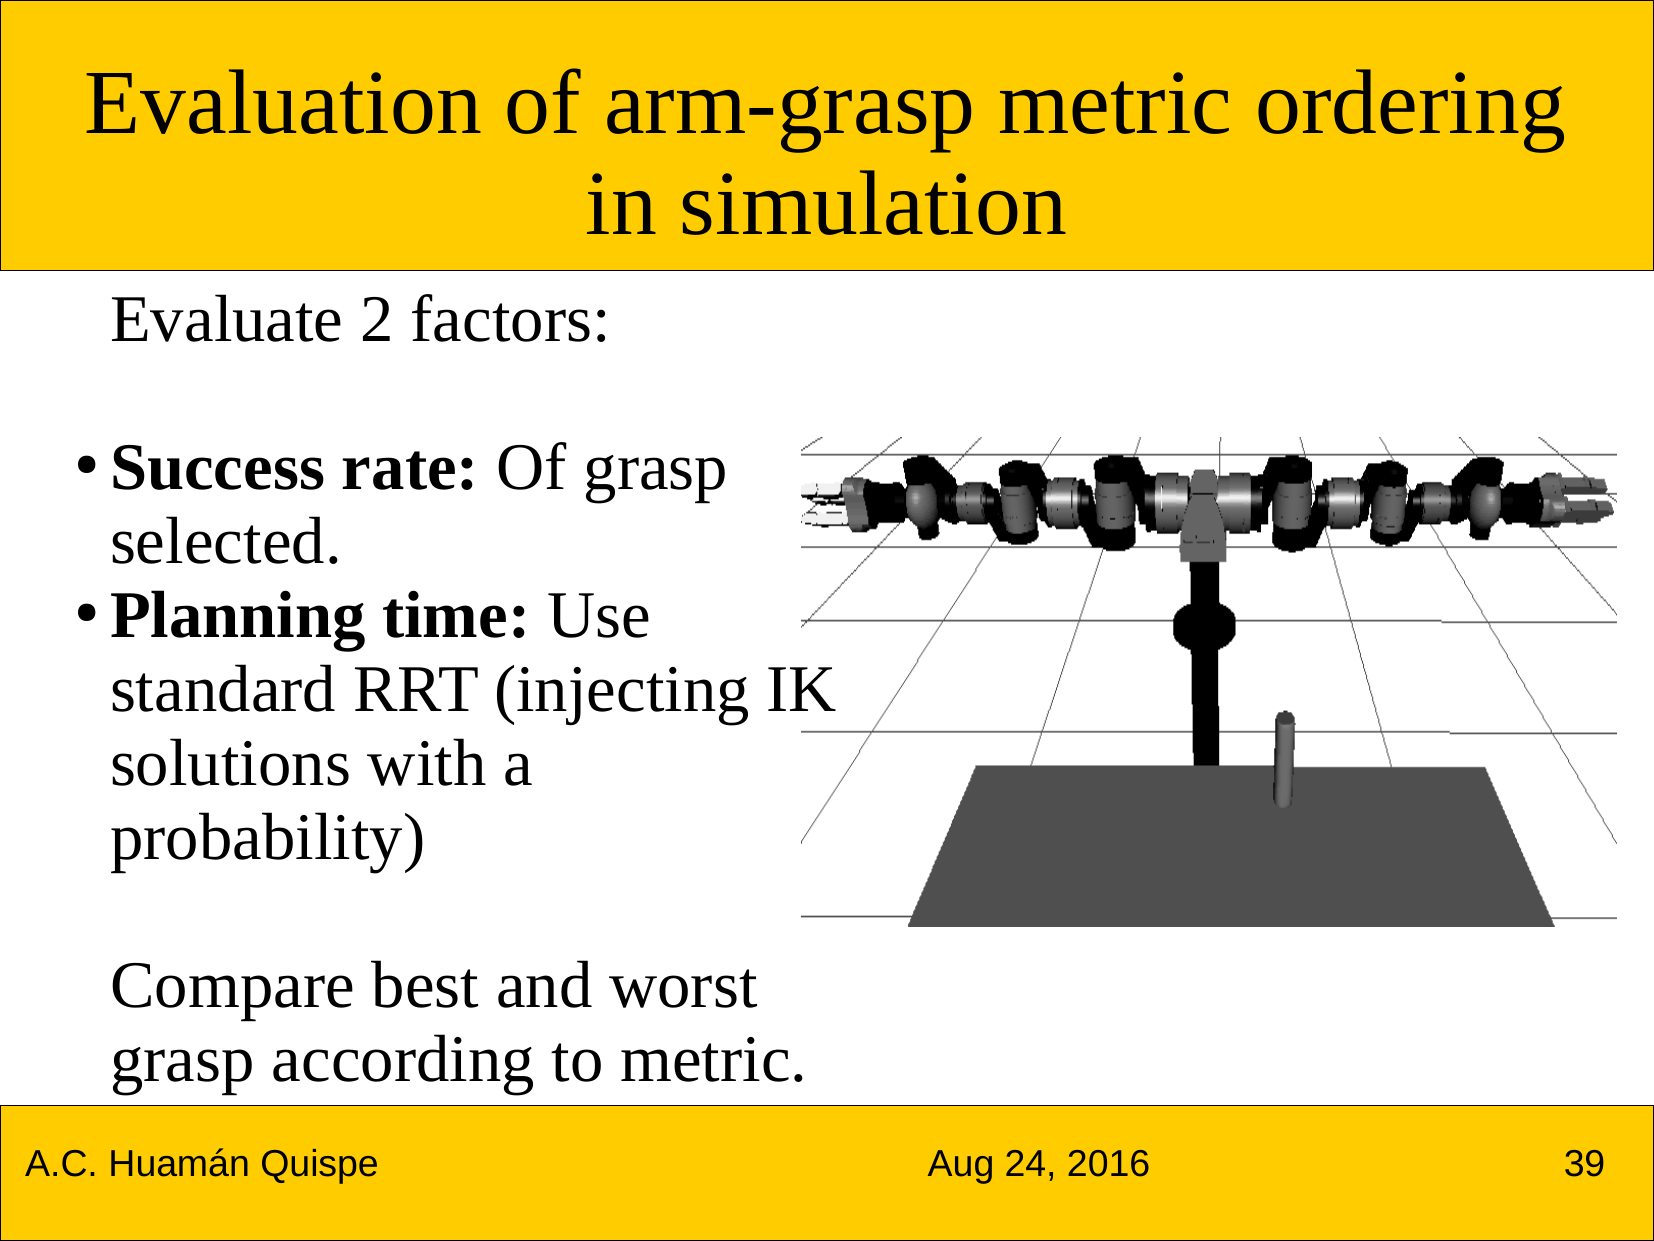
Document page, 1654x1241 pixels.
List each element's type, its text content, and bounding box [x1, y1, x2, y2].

text_box Evaluate 2 factors: Success rate: Of grasp selected. Planning time: Use standard RRT (injecting IK solutions with a probability) Compare best and worst grasp according to metric. [60, 274, 871, 1178]
picture [871, 437, 1617, 927]
title Evaluation of arm-grasp metric ordering in simulation [82, 49, 1571, 257]
